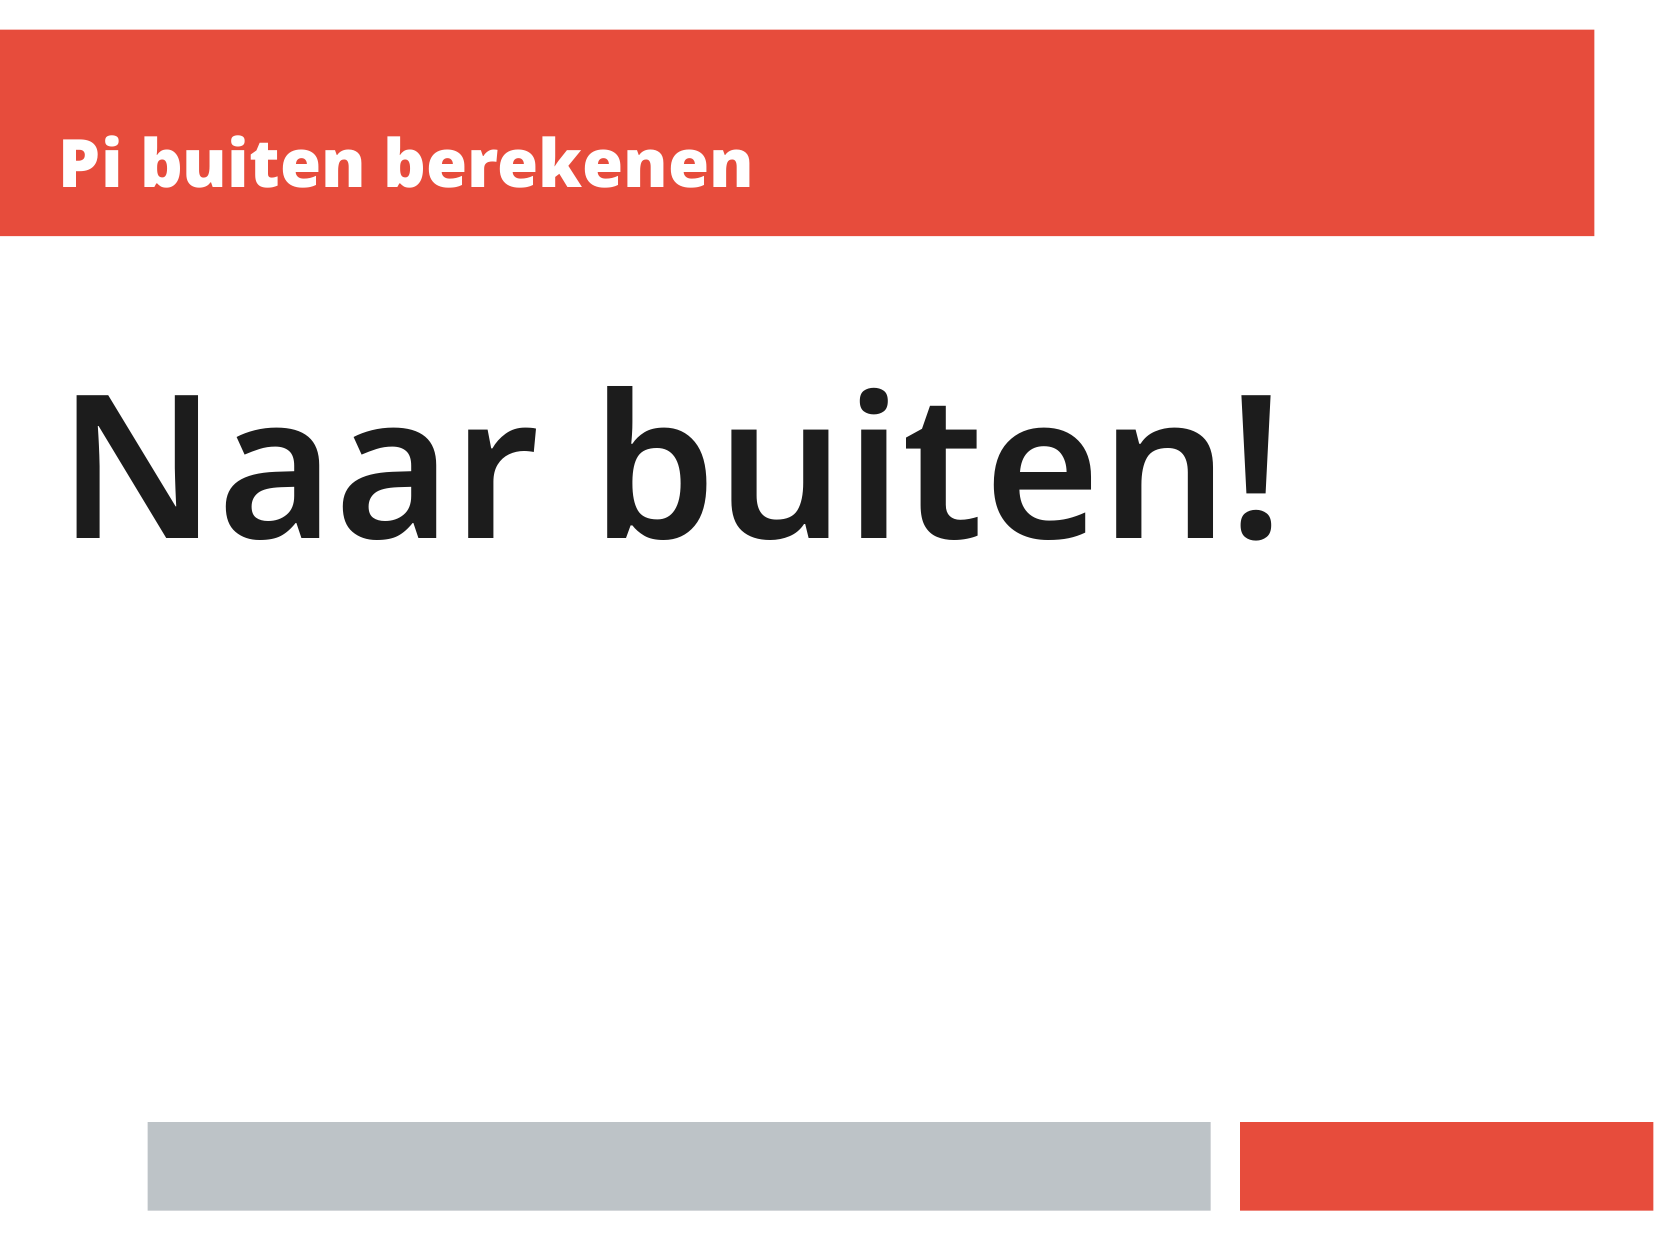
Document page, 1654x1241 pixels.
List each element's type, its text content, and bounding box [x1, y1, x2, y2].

title Pi buiten berekenen [59, 59, 1595, 207]
list Naar buiten! [59, 324, 1565, 1093]
